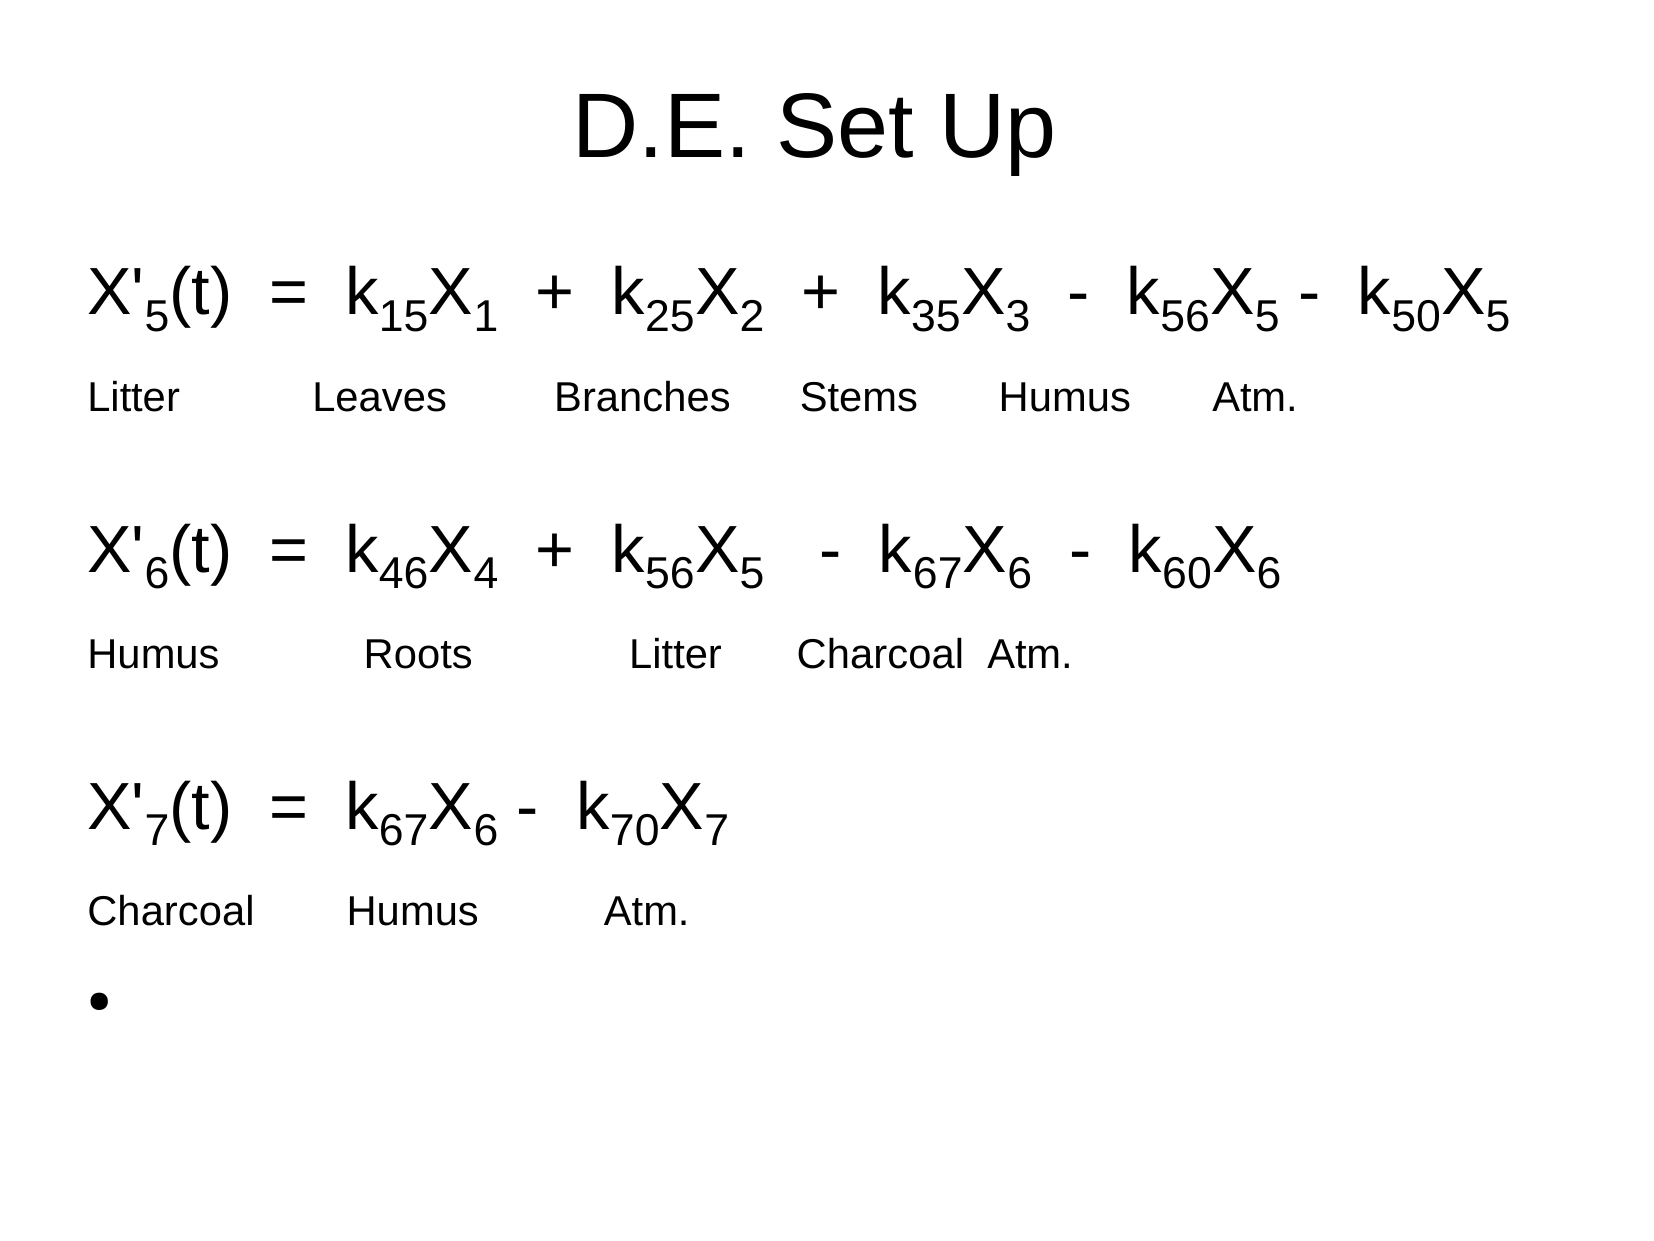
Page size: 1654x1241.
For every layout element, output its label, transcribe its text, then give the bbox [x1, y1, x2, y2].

title D.E. Set Up [70, 17, 1560, 225]
list X'5(t) = k15X1 + k25X2 + k35X3 - k56X5 - k50X5 Litter Leaves Branches Stems Humus Atm. X'6(t) = k46X4 + k56X5 - k67X6 - k60X6 Humus Roots Litter Charcoal Atm. X'7(t) = k67X6 - k70X7 Charcoal Humus Atm. [51, 248, 1602, 1108]
